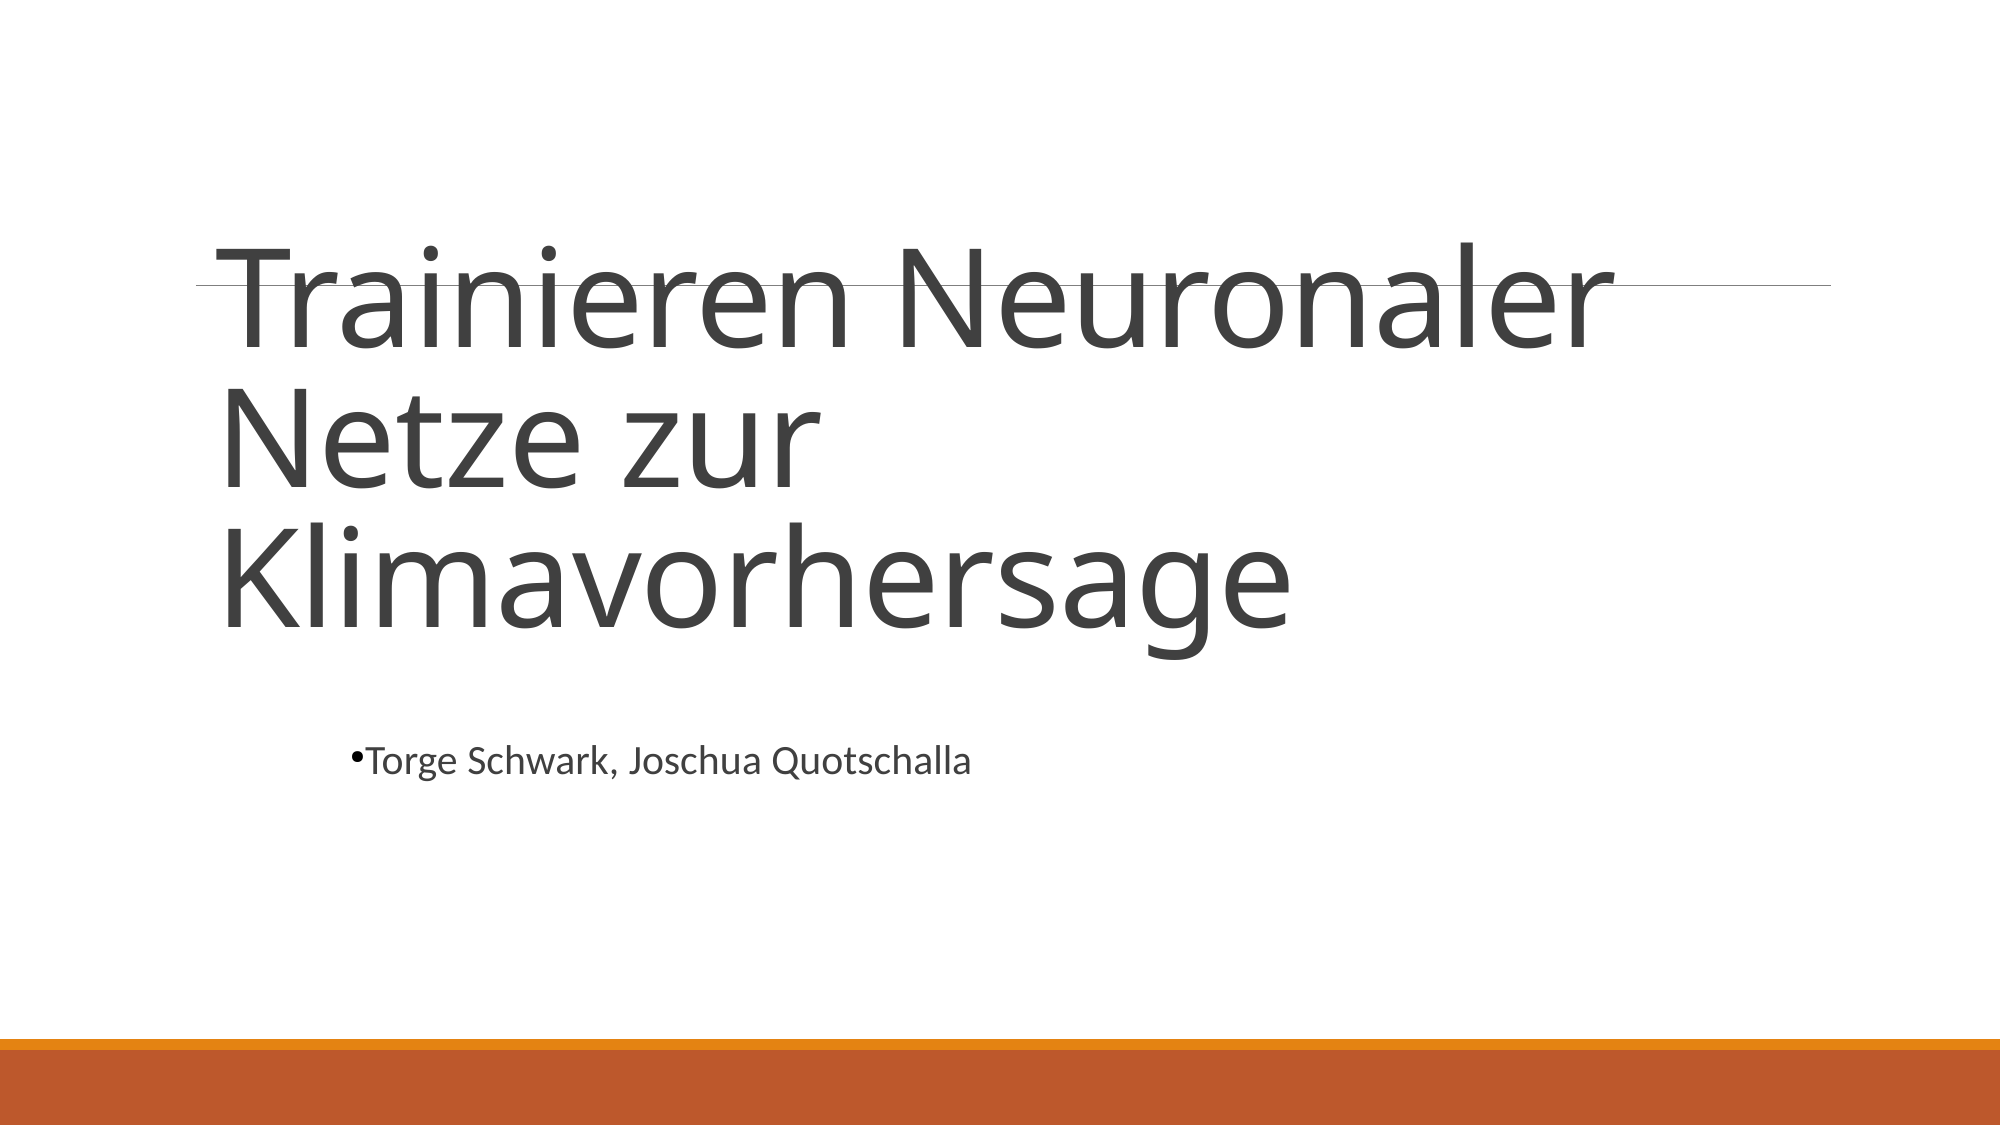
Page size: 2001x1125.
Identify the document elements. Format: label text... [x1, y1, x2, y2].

subtitle Torge Schwark, Joschua Quotschalla [350, 730, 2000, 919]
title Trainieren Neuronaler Netze zur Klimavorhersage [200, 78, 1851, 664]
